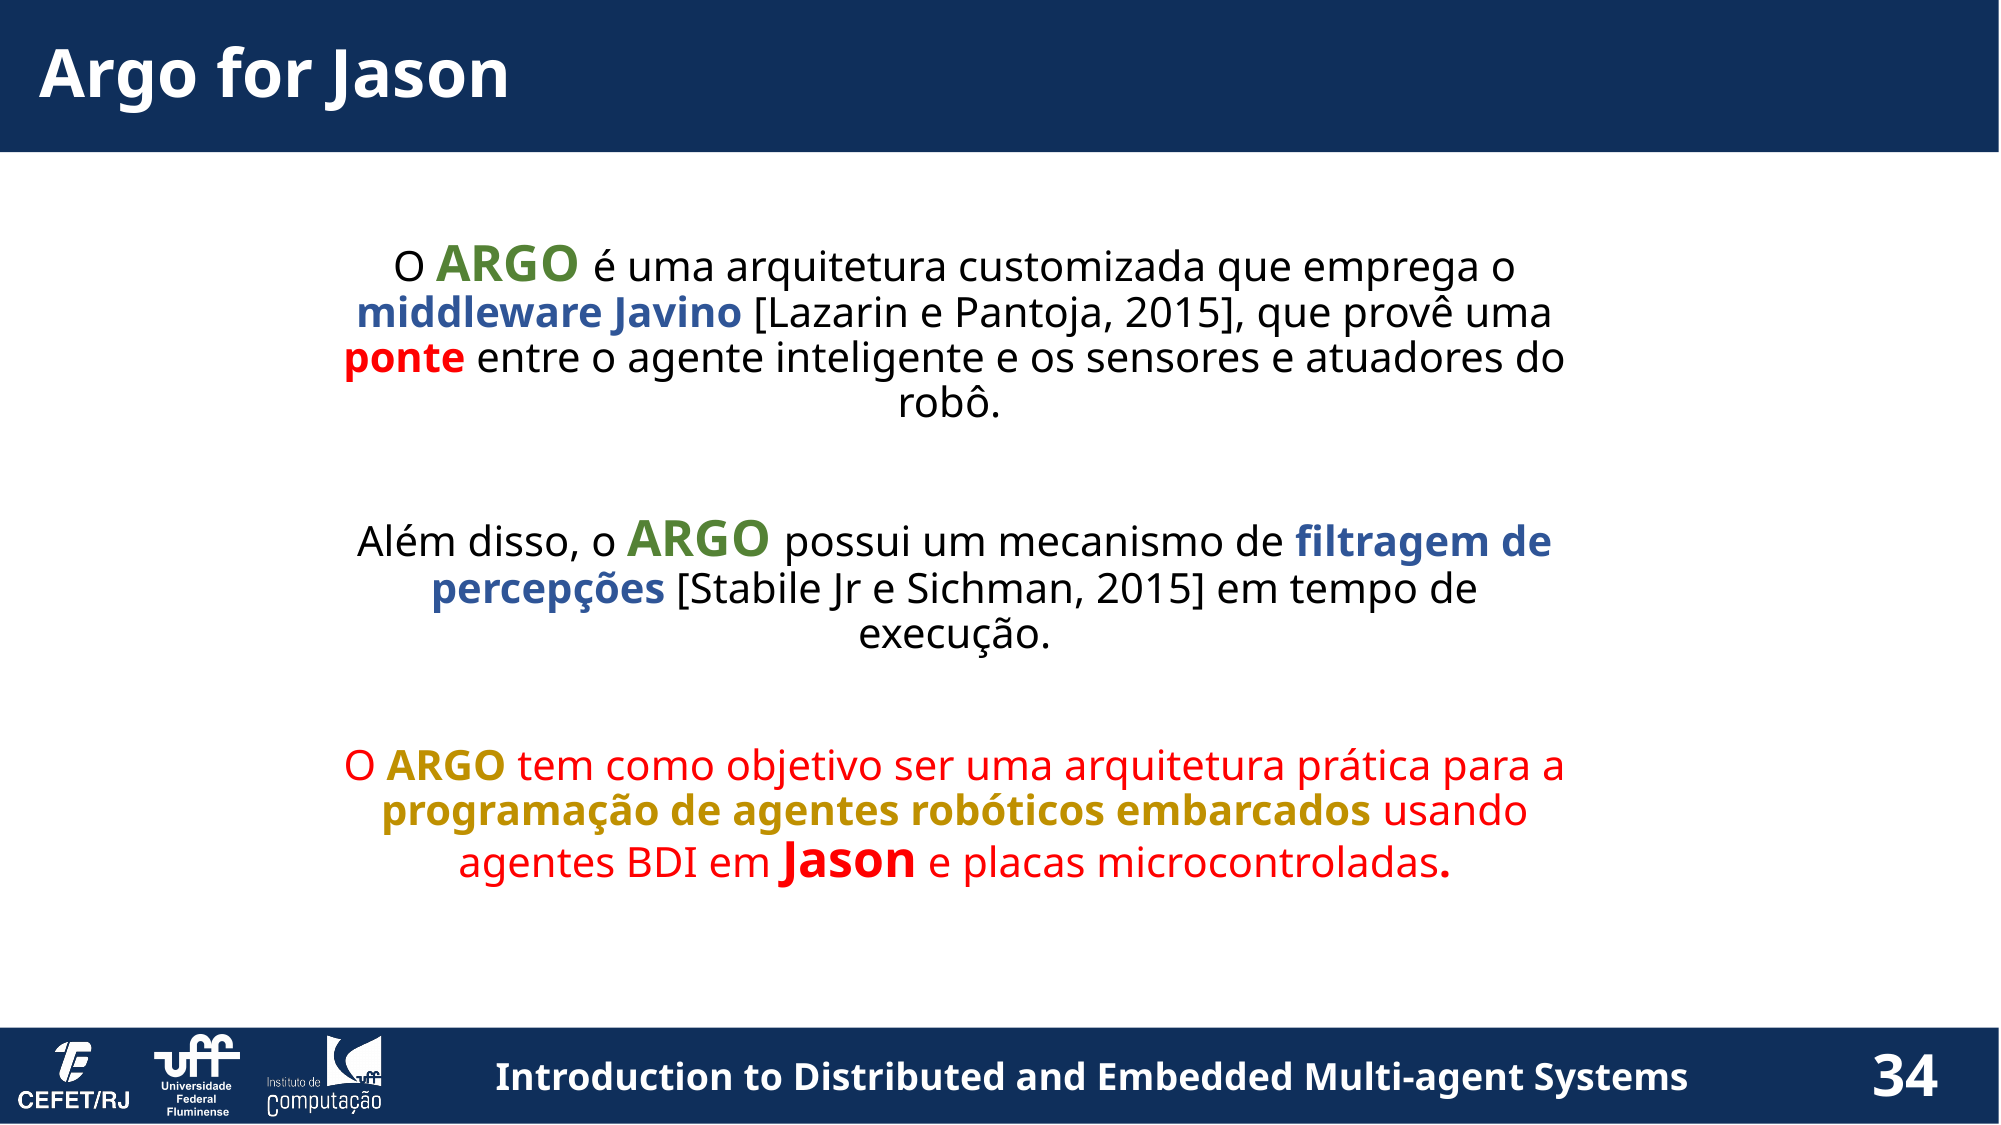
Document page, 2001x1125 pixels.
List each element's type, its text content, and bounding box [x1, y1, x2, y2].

picture [153, 1033, 241, 1121]
text_box O ARGO é uma arquitetura customizada que emprega o middleware Javino [Lazarin e Pantoja, 2015], que provê uma ponte entre o agente inteligente e os sensores e atuadores do robô. Além disso, o ARGO possui um mecanismo de filtragem de percepções [Stabile Jr e Sichman, 2015] em tempo de execução. O ARGO tem como objetivo ser uma arquitetura prática para a programação de agentes robóticos embarcados usando agentes BDI em Jason e placas microcontroladas. [319, 230, 1591, 1004]
picture [265, 1033, 383, 1117]
picture [18, 1021, 129, 1125]
text_box Argo for Jason [25, 23, 1999, 119]
